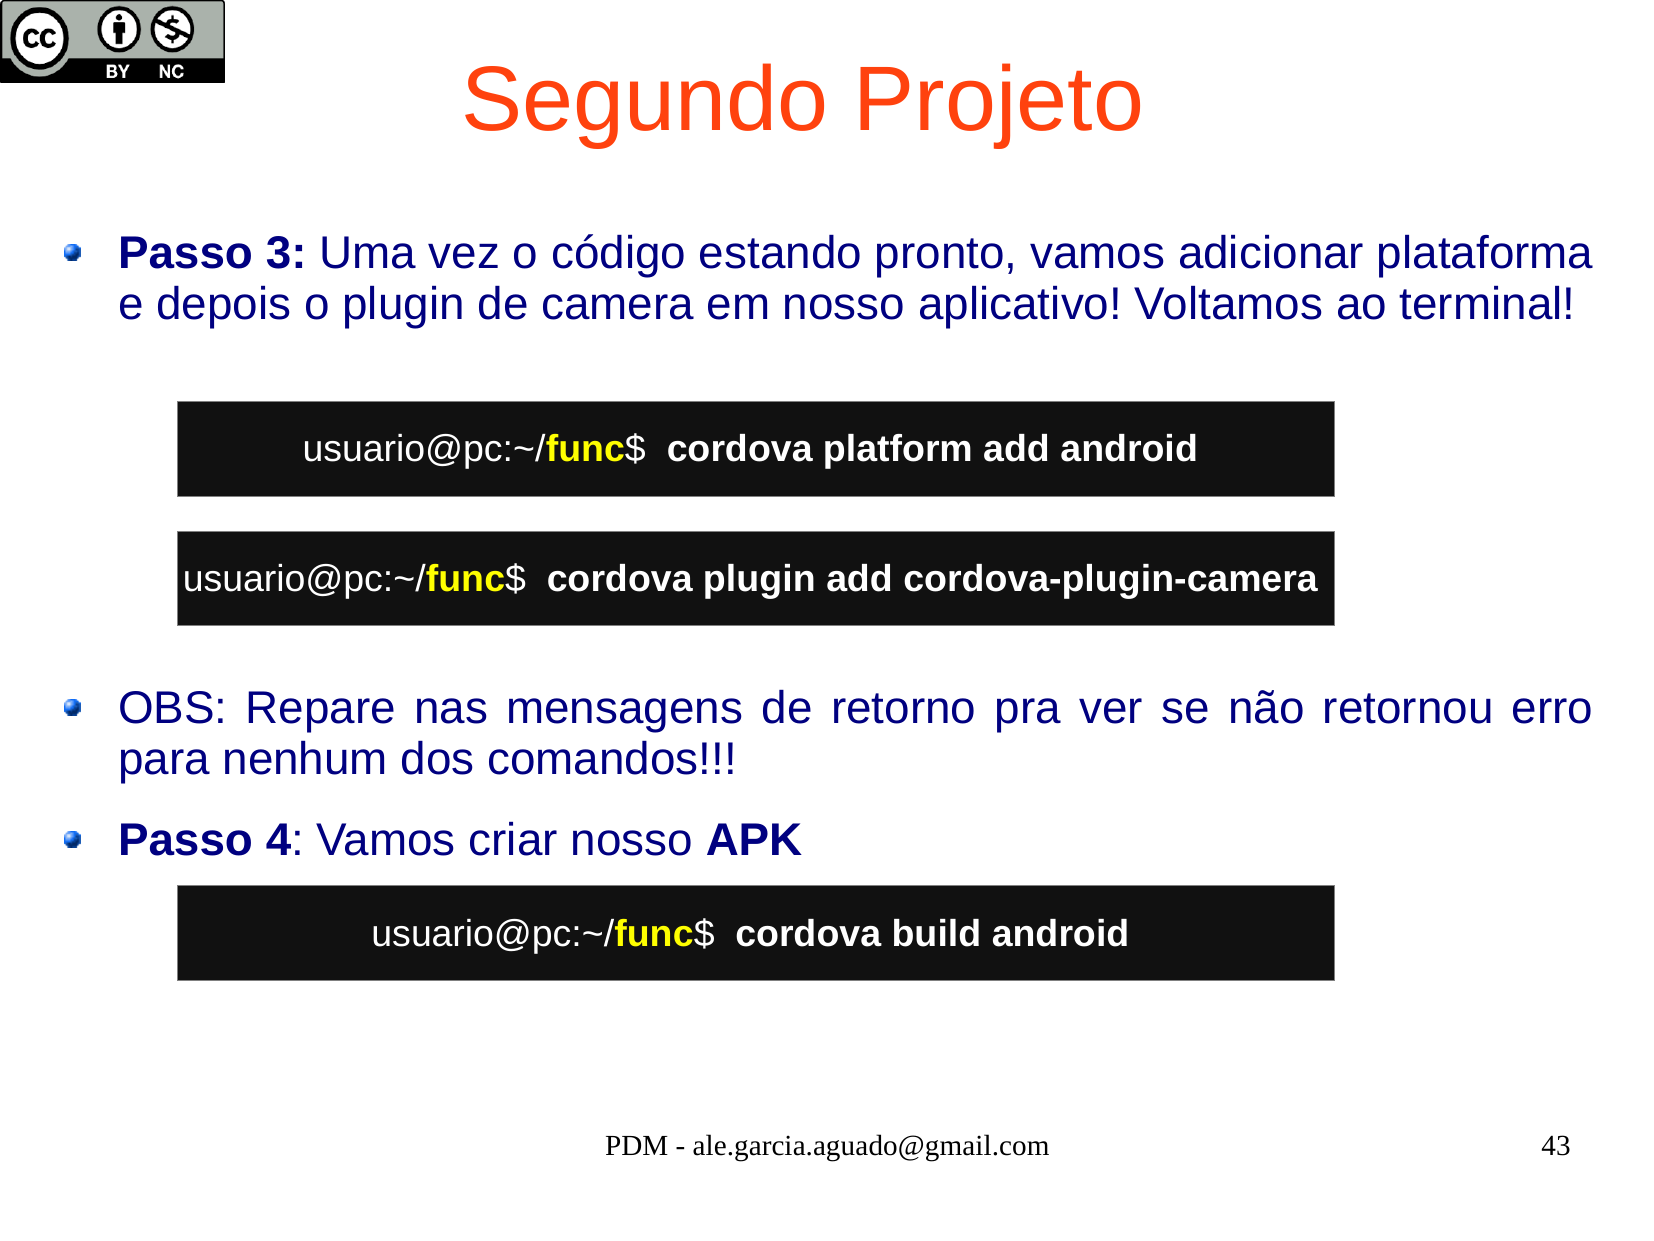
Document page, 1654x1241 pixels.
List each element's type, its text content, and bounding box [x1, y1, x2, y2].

list Passo 3: Uma vez o código estando pronto, vamos adicionar plataforma e depois o plugin de camera em nosso aplicativo! Voltamos ao terminal! OBS: Repare nas mensagens de retorno pra ver se não retornou erro para nenhum dos comandos!!! Passo 4: Vamos criar nosso APK [47, 226, 1595, 1028]
picture [0, 0, 225, 83]
text_box usuario@pc:~/func$ cordova plugin add cordova-plugin-camera [177, 531, 1335, 626]
title Segundo Projeto [59, 31, 1548, 166]
text_box usuario@pc:~/func$ cordova platform add android [177, 401, 1335, 497]
text_box usuario@pc:~/func$ cordova build android [177, 885, 1335, 981]
